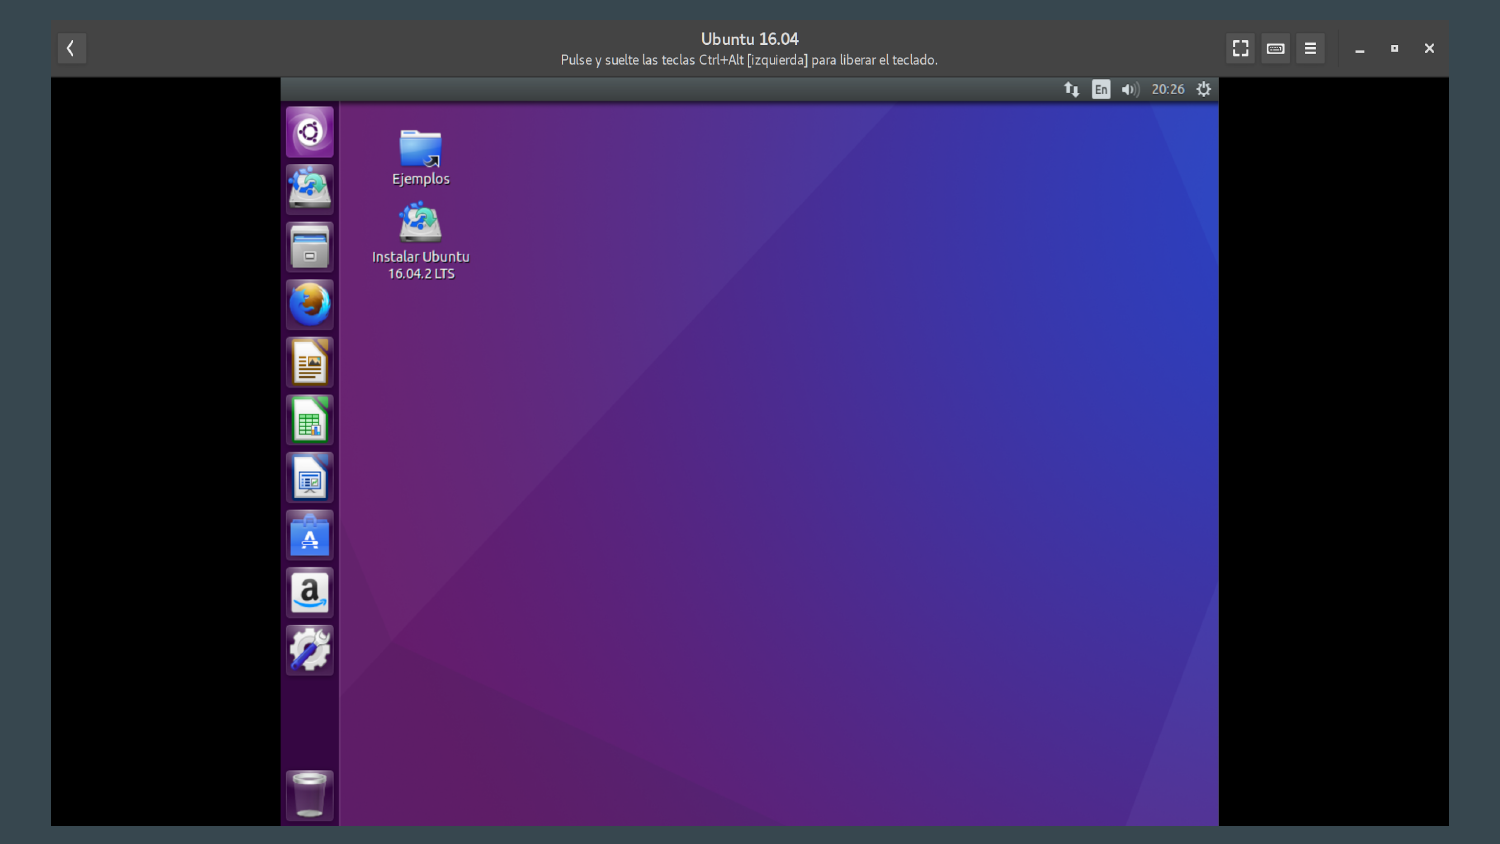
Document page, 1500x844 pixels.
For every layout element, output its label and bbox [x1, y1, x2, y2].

picture [51, 20, 1449, 826]
